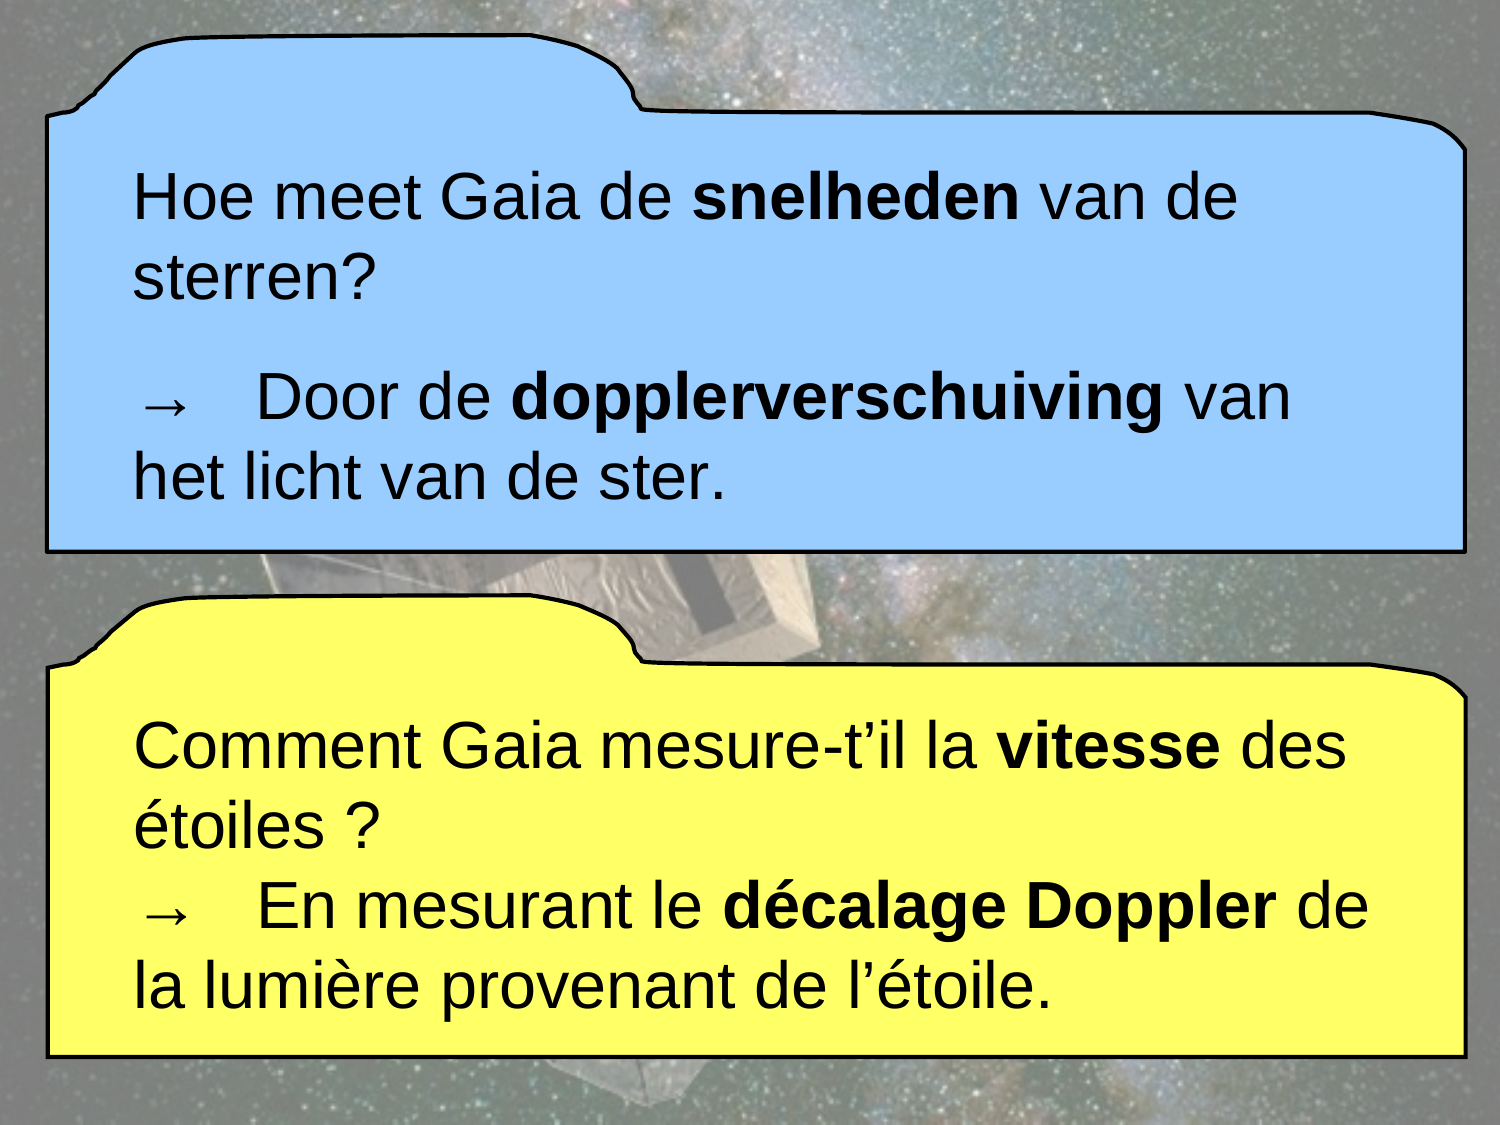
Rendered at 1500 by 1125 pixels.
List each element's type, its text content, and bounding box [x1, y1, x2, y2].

text_box Comment Gaia mesure-t’il la vitesse des étoiles ? → En mesurant le décalage Doppler de la lumière provenant de l’étoile. [47, 595, 1466, 1057]
text_box Hoe meet Gaia de snelheden van de sterren? → Door de dopplerverschuiving van het licht van de ster. [46, 35, 1465, 552]
picture [0, 0, 1500, 1125]
